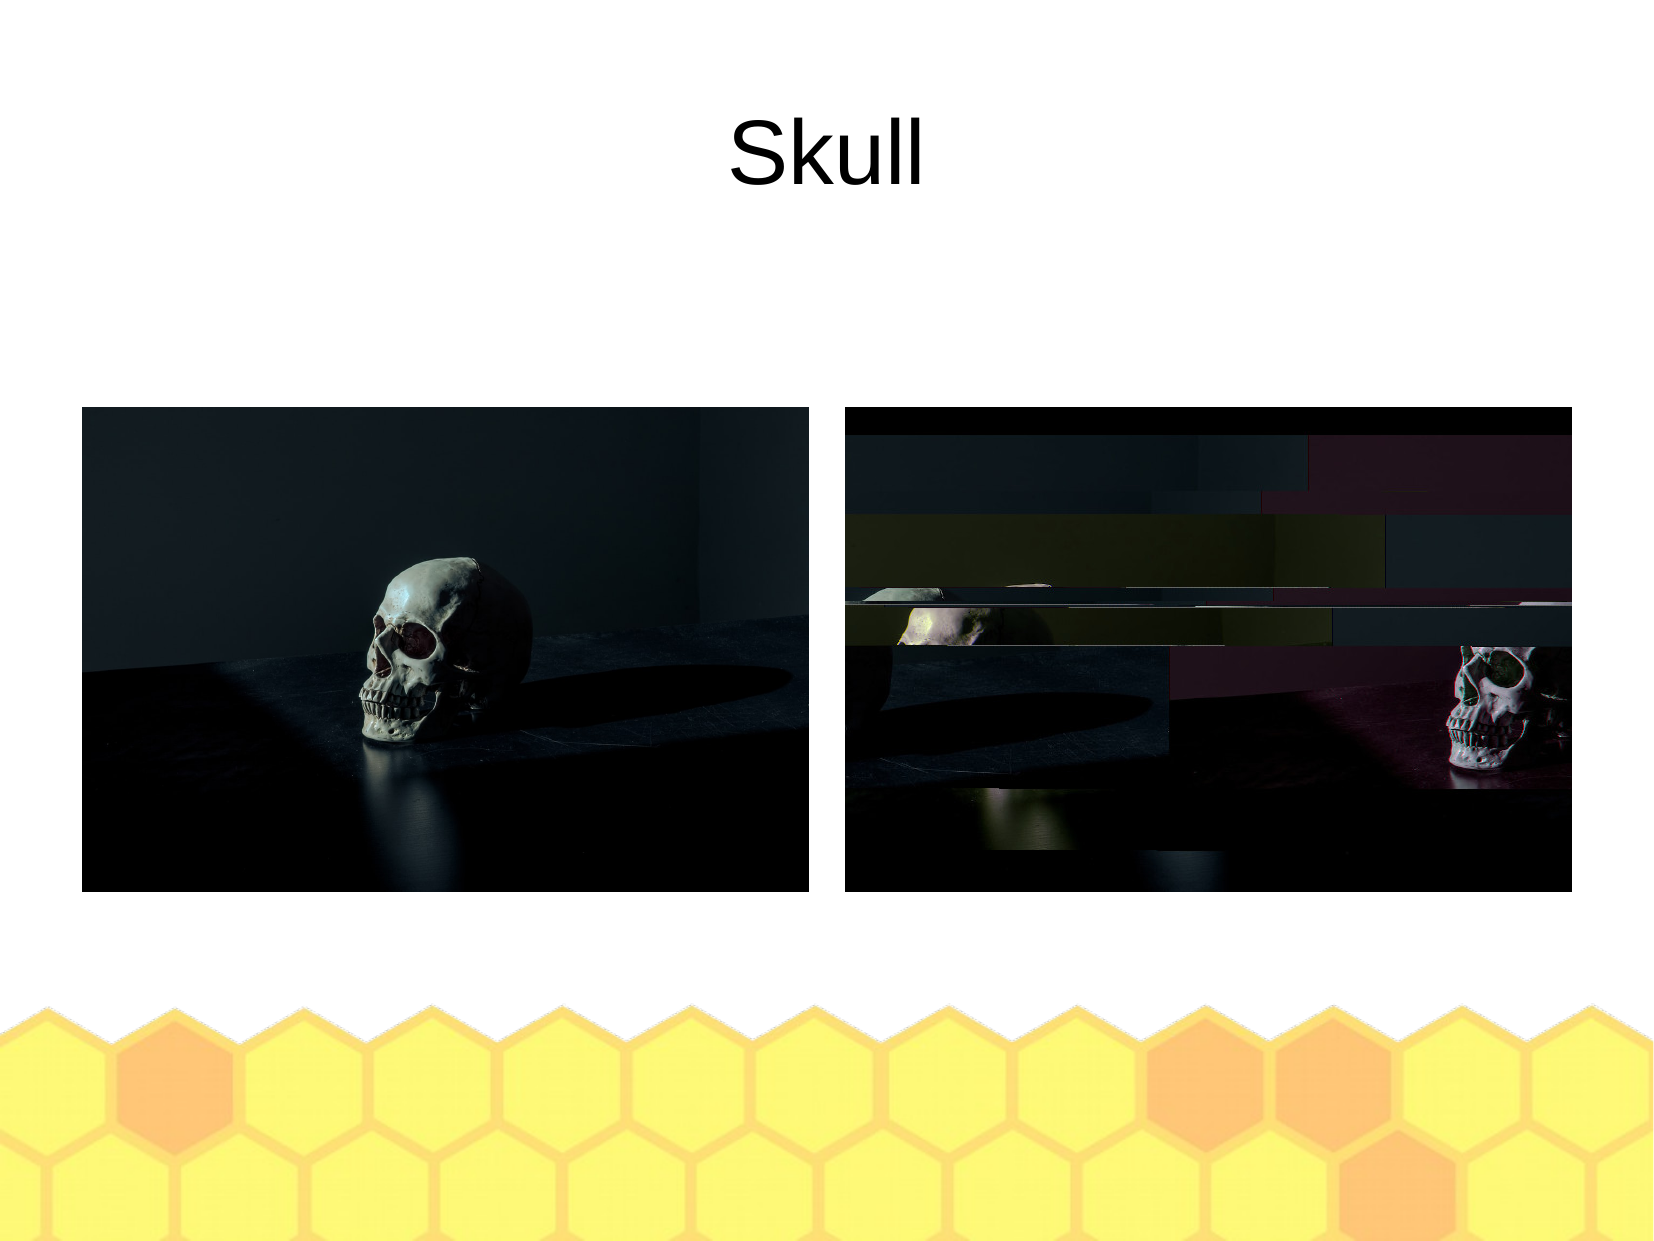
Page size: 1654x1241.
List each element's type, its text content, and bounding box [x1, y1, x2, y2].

title Skull [82, 49, 1571, 257]
picture [845, 407, 1572, 892]
picture [0, 1001, 1654, 1241]
picture [82, 407, 809, 892]
